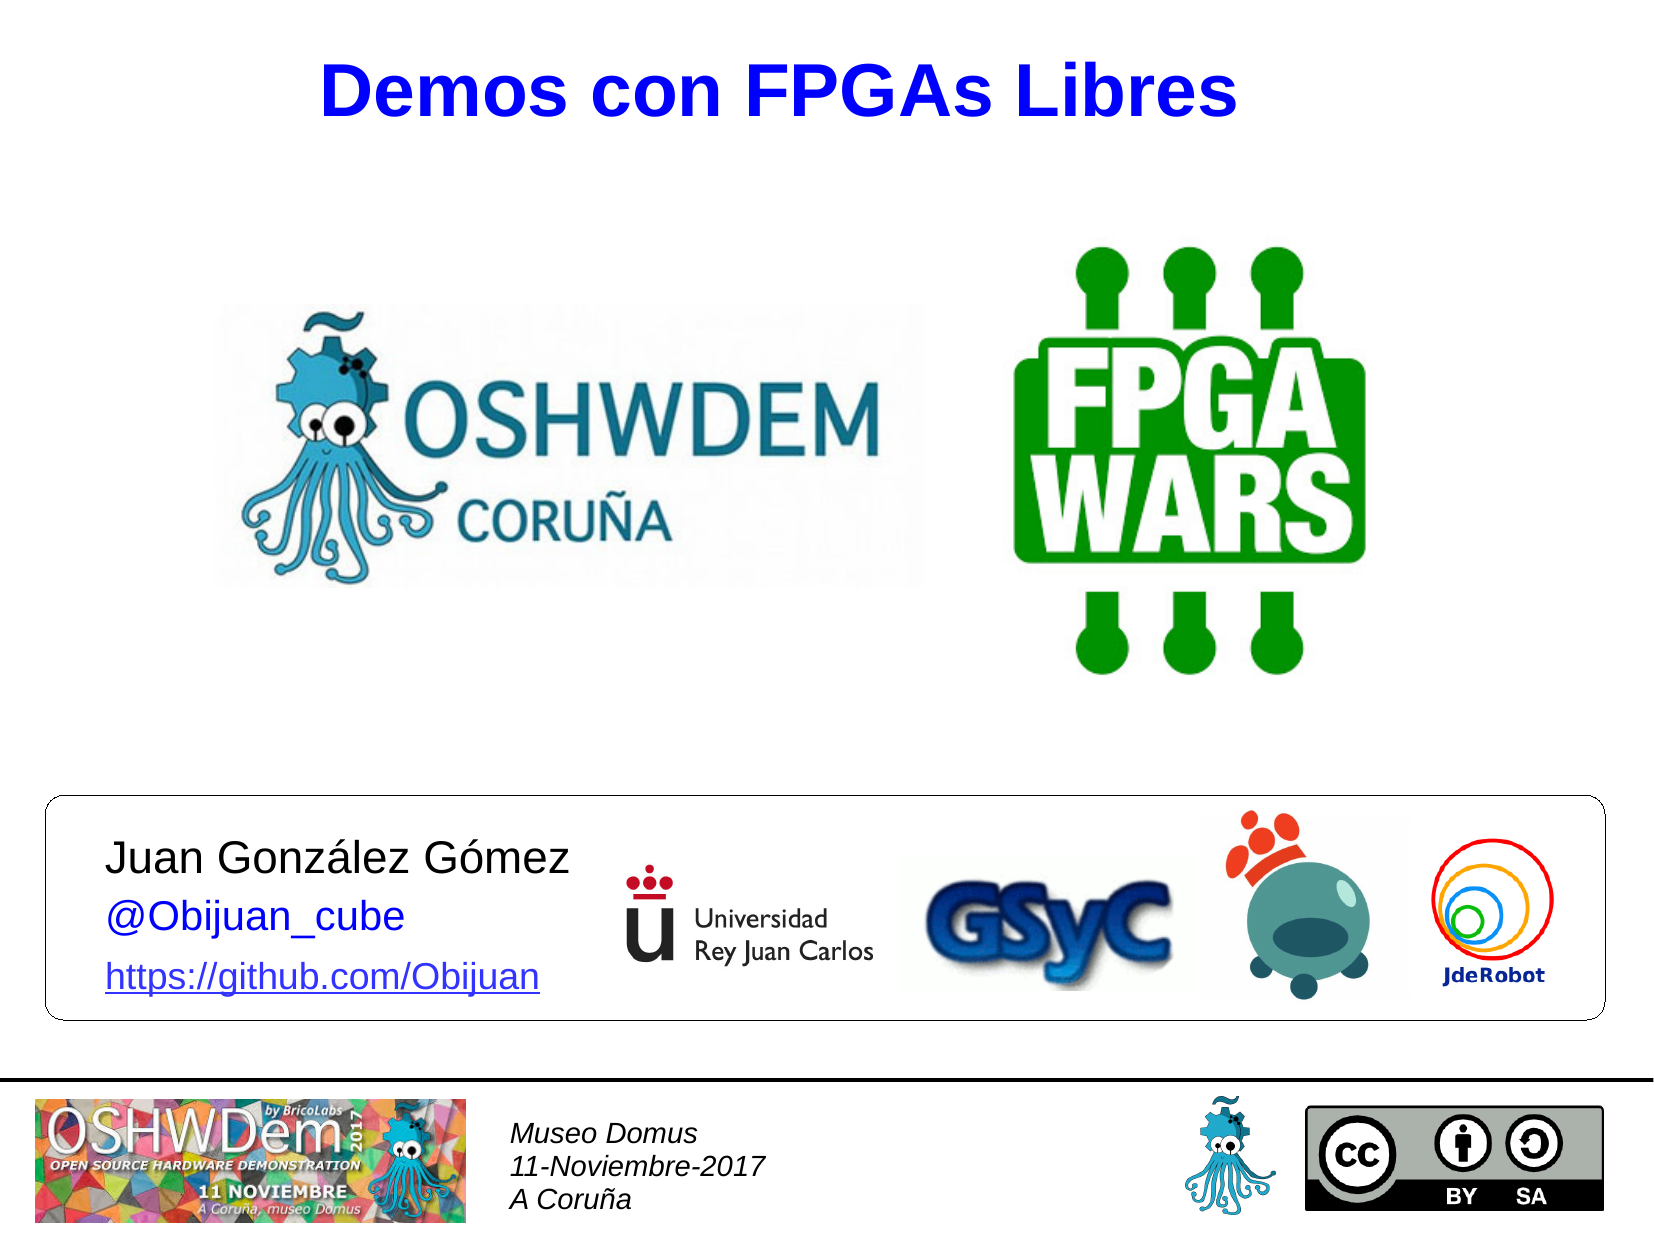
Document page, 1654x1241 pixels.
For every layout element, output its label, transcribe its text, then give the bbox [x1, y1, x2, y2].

picture [610, 854, 886, 976]
text_box Juan González Gómez [90, 825, 601, 916]
title Demos con FPGAs Libres [255, 45, 1306, 136]
picture [1305, 1094, 1604, 1221]
picture [900, 854, 1196, 991]
picture [1200, 810, 1576, 1006]
text_box [45, 795, 1606, 1021]
picture [35, 1099, 466, 1223]
text_box Museo Domus 11-Noviembre-2017 A Coruña [495, 1110, 796, 1224]
picture [145, 224, 1441, 708]
picture [1185, 1096, 1276, 1216]
text_box @Obijuan_cube [90, 885, 451, 961]
text_box https://github.com/Obijuan [90, 948, 556, 1006]
